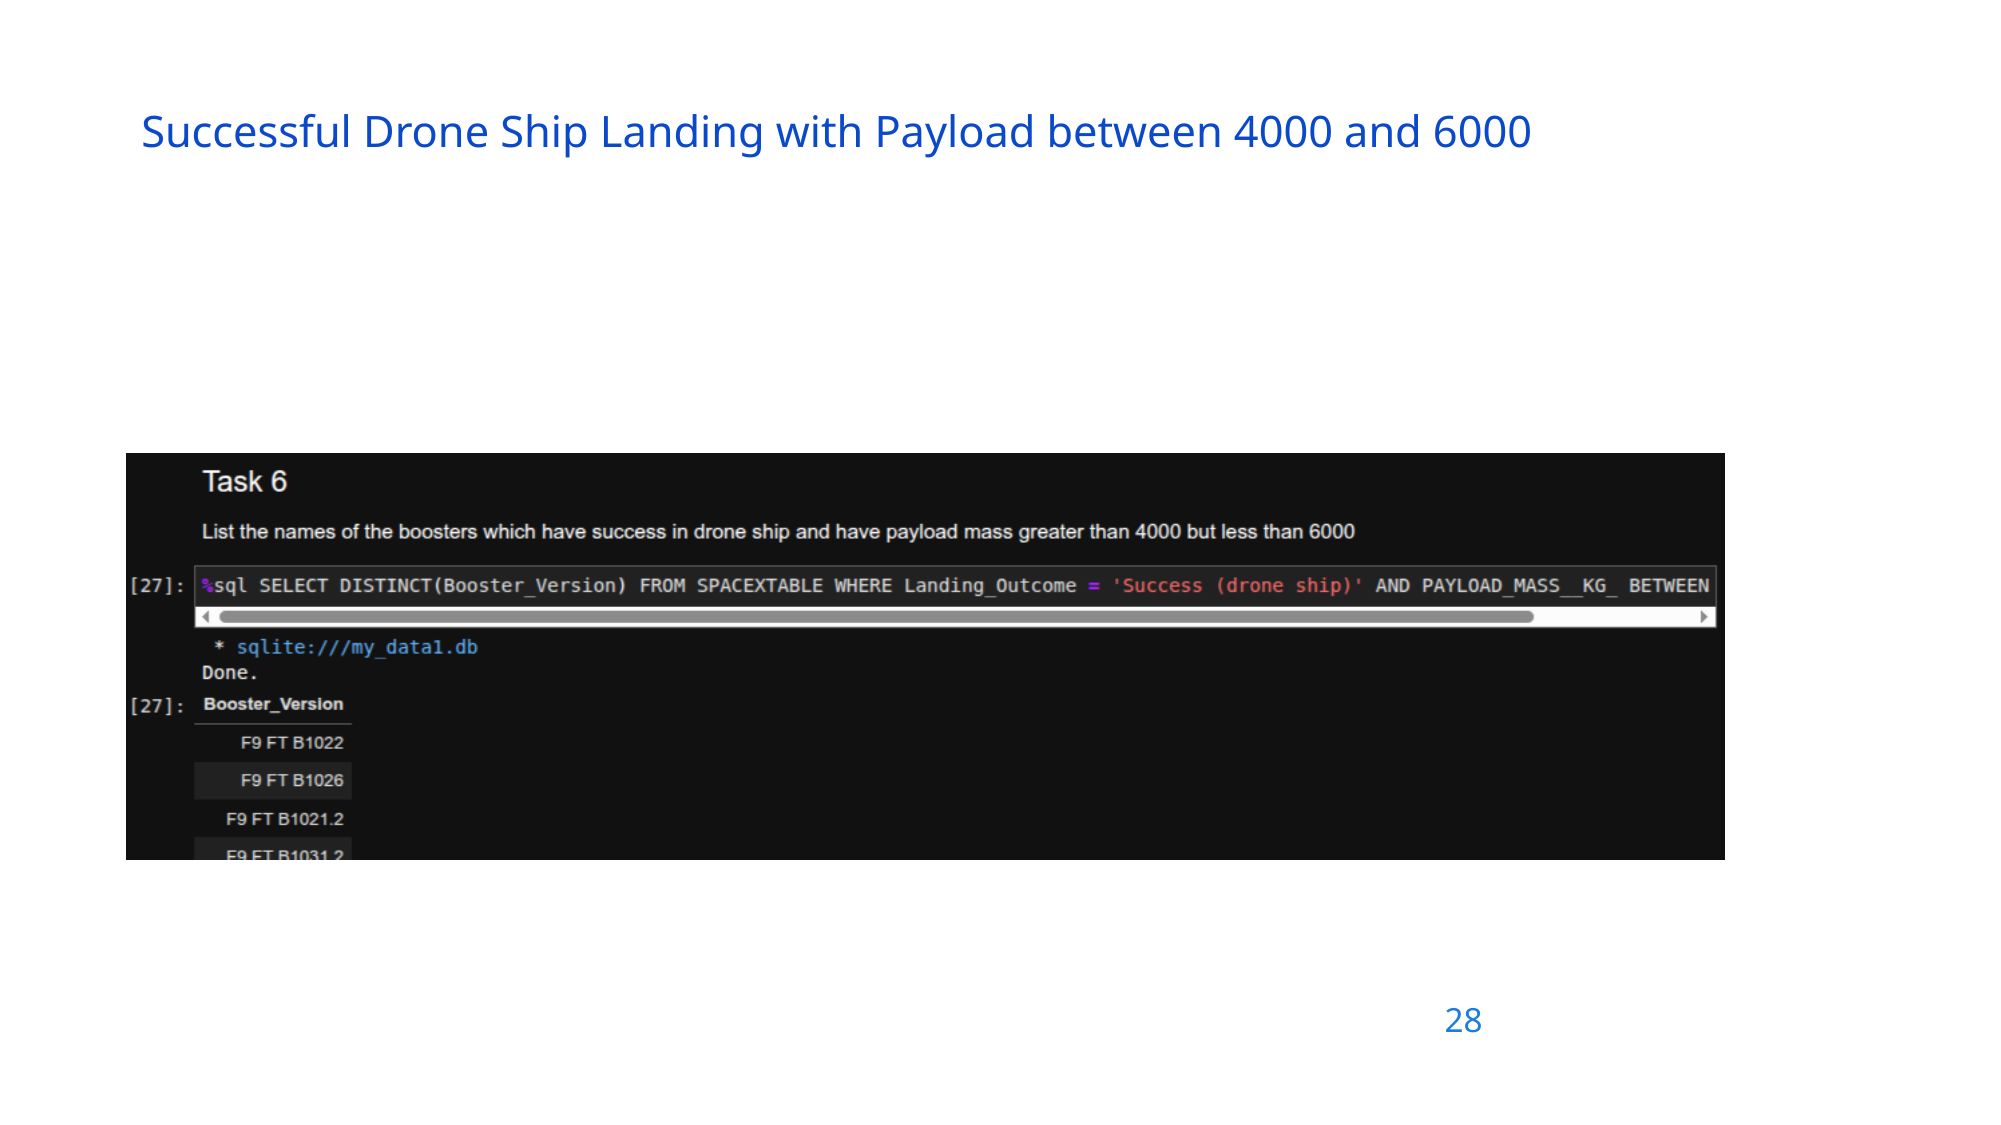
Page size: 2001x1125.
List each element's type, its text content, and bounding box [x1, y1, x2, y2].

picture [126, 453, 1726, 860]
slide_number 29 [1429, 988, 1880, 1055]
text_box Successful Drone Ship Landing with Payload between 4000 and 6000 [126, 88, 1852, 179]
